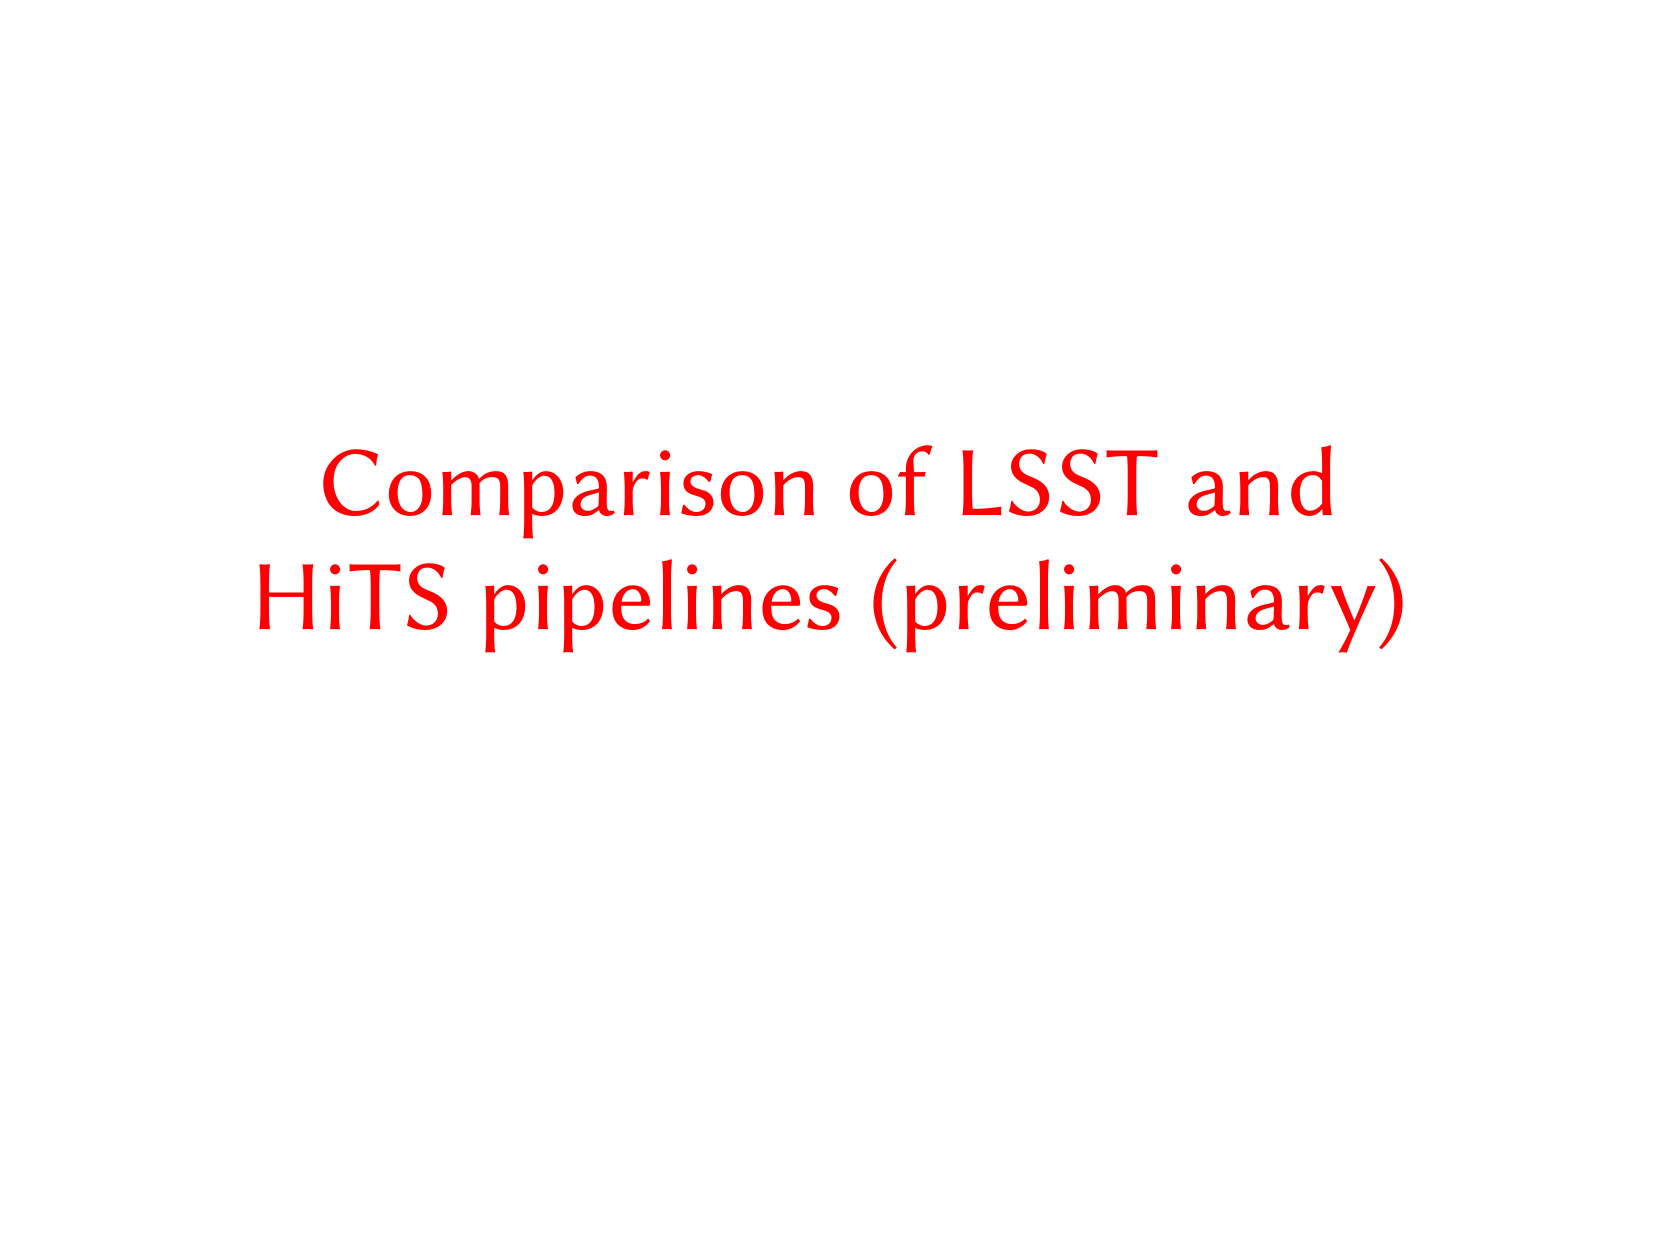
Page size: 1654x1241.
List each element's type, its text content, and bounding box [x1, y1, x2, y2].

text_box Comparison of LSST and HiTS pipelines (preliminary) [229, 418, 1429, 689]
